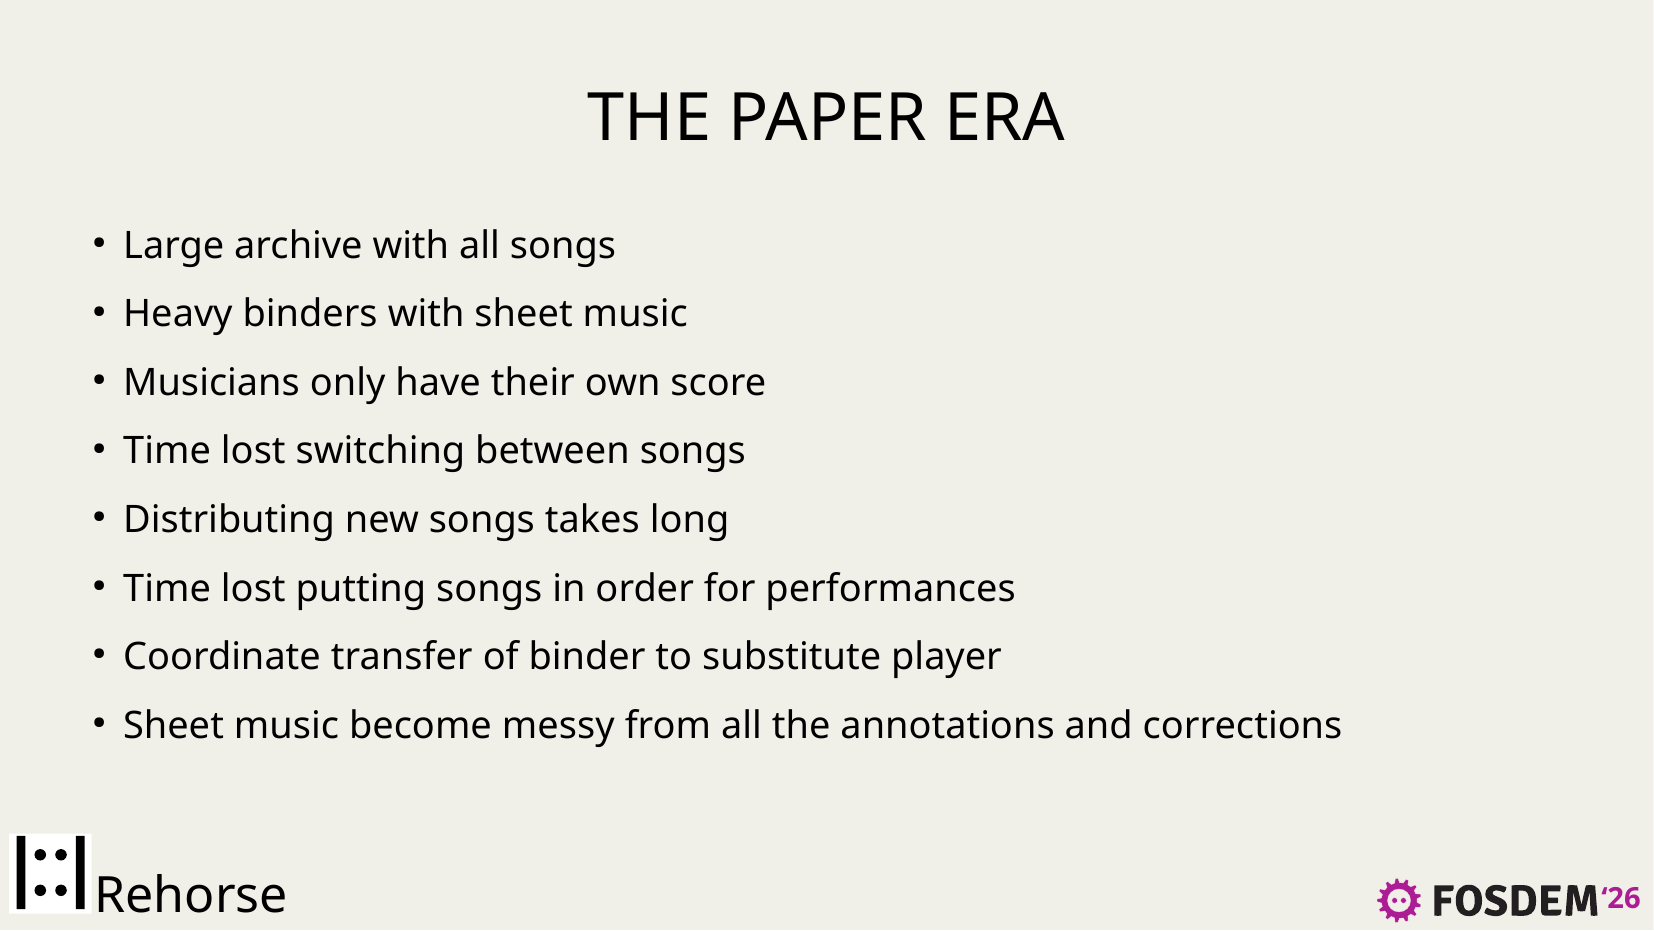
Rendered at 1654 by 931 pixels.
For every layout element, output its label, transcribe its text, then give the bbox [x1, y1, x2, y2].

title The Paper Era [82, 37, 1571, 193]
list Large archive with all songs Heavy binders with sheet music Musicians only have their own score Time lost switching between songs Distributing new songs takes long Time lost putting songs in order for performances Coordinate transfer of binder to substitute player Sheet music become messy from all the annotations and corrections [82, 217, 1571, 758]
